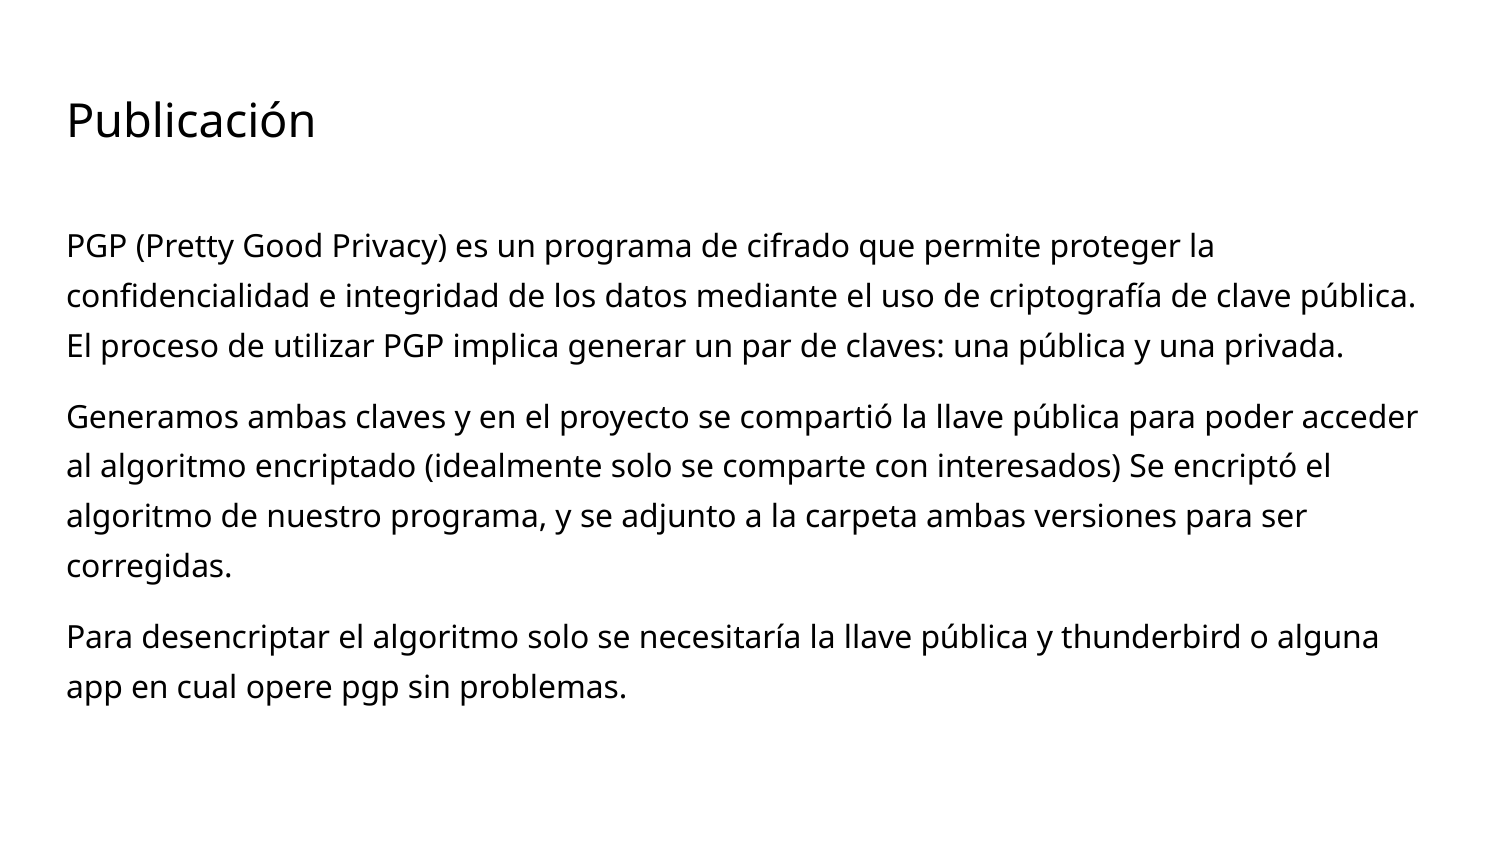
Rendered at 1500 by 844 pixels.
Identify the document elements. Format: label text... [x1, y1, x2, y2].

title Publicación [51, 72, 1449, 167]
list PGP (Pretty Good Privacy) es un programa de cifrado que permite proteger la confidencialidad e integridad de los datos mediante el uso de criptografía de clave pública. El proceso de utilizar PGP implica generar un par de claves: una pública y una privada. Generamos ambas claves y en el proyecto se compartió la llave pública para poder acceder al algoritmo encriptado (idealmente solo se comparte con interesados) Se encriptó el algoritmo de nuestro programa, y se adjunto a la carpeta ambas versiones para ser corregidas. Para desencriptar el algoritmo solo se necesitaría la llave pública y thunderbird o alguna app en cual opere pgp sin problemas. [51, 202, 1449, 750]
